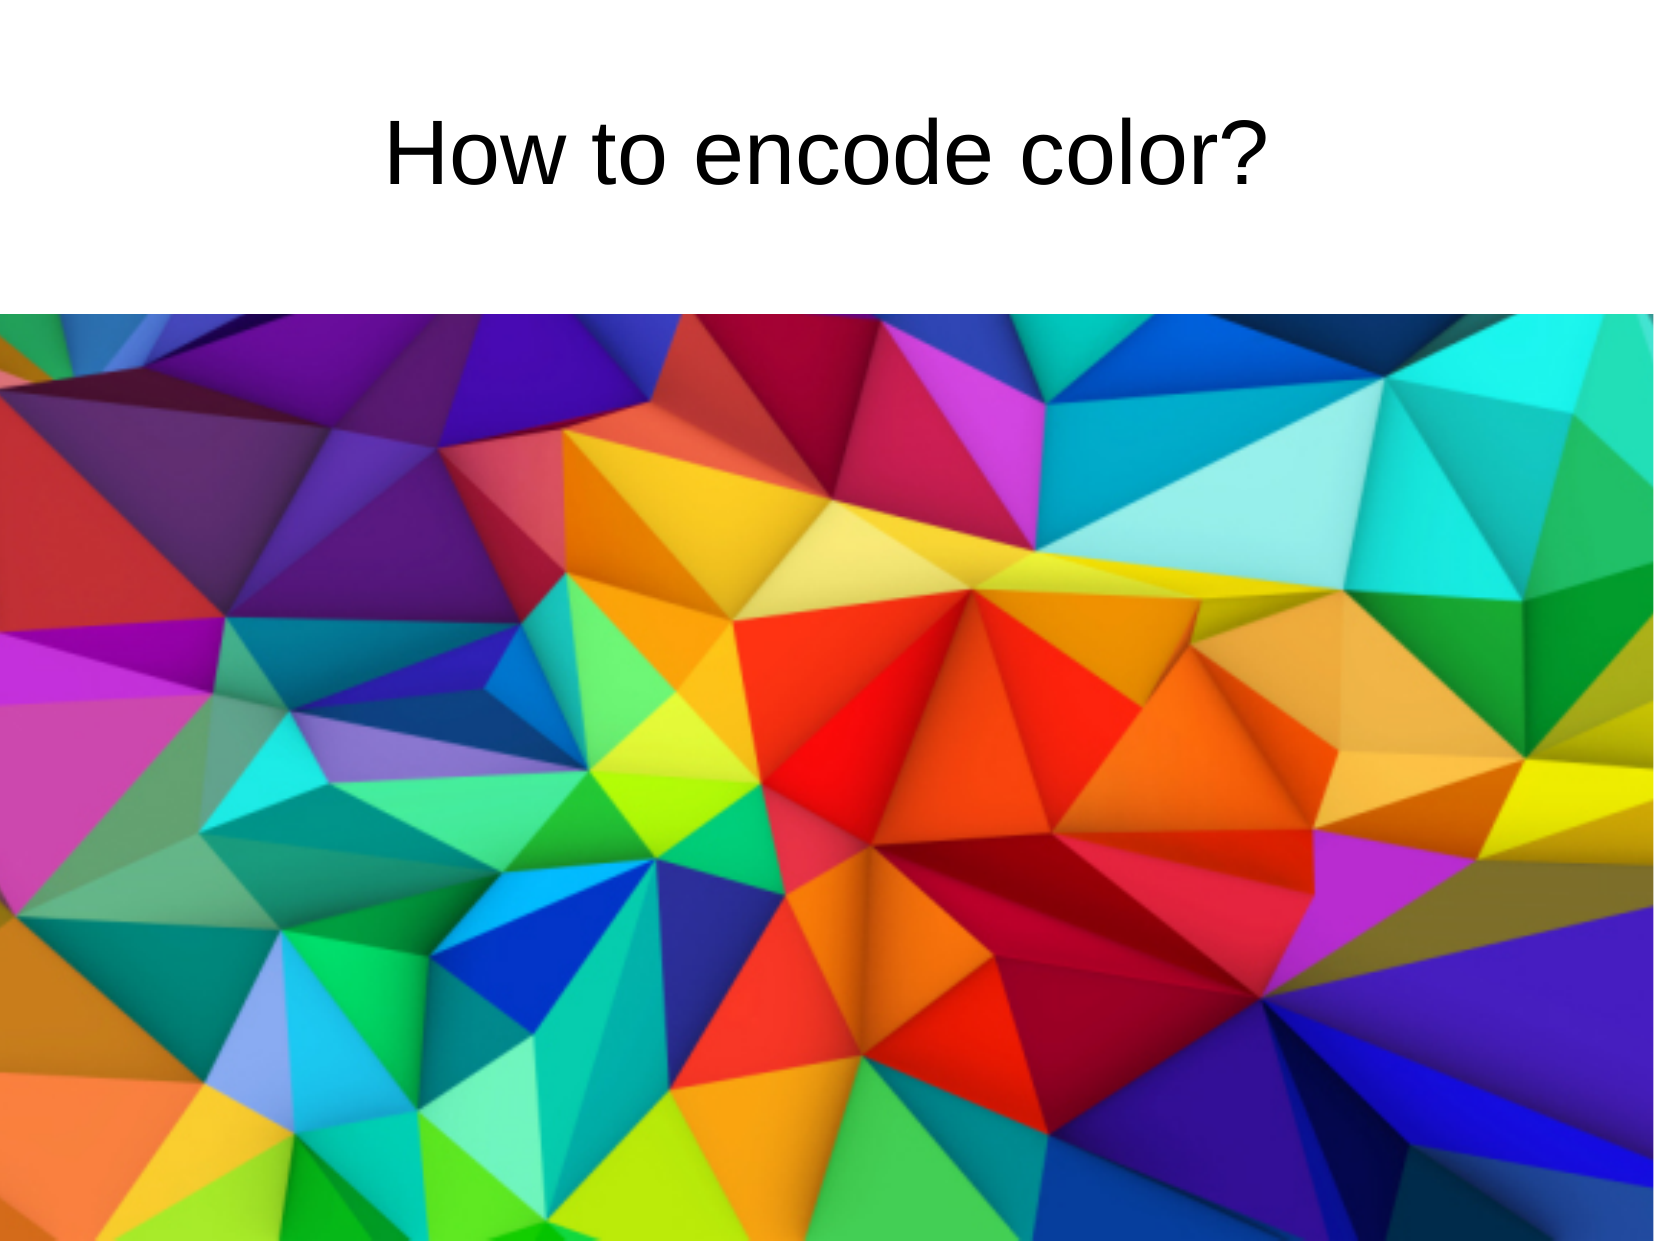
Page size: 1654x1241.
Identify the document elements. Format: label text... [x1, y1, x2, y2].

picture [0, 314, 1654, 1241]
title How to encode color? [82, 49, 1571, 257]
